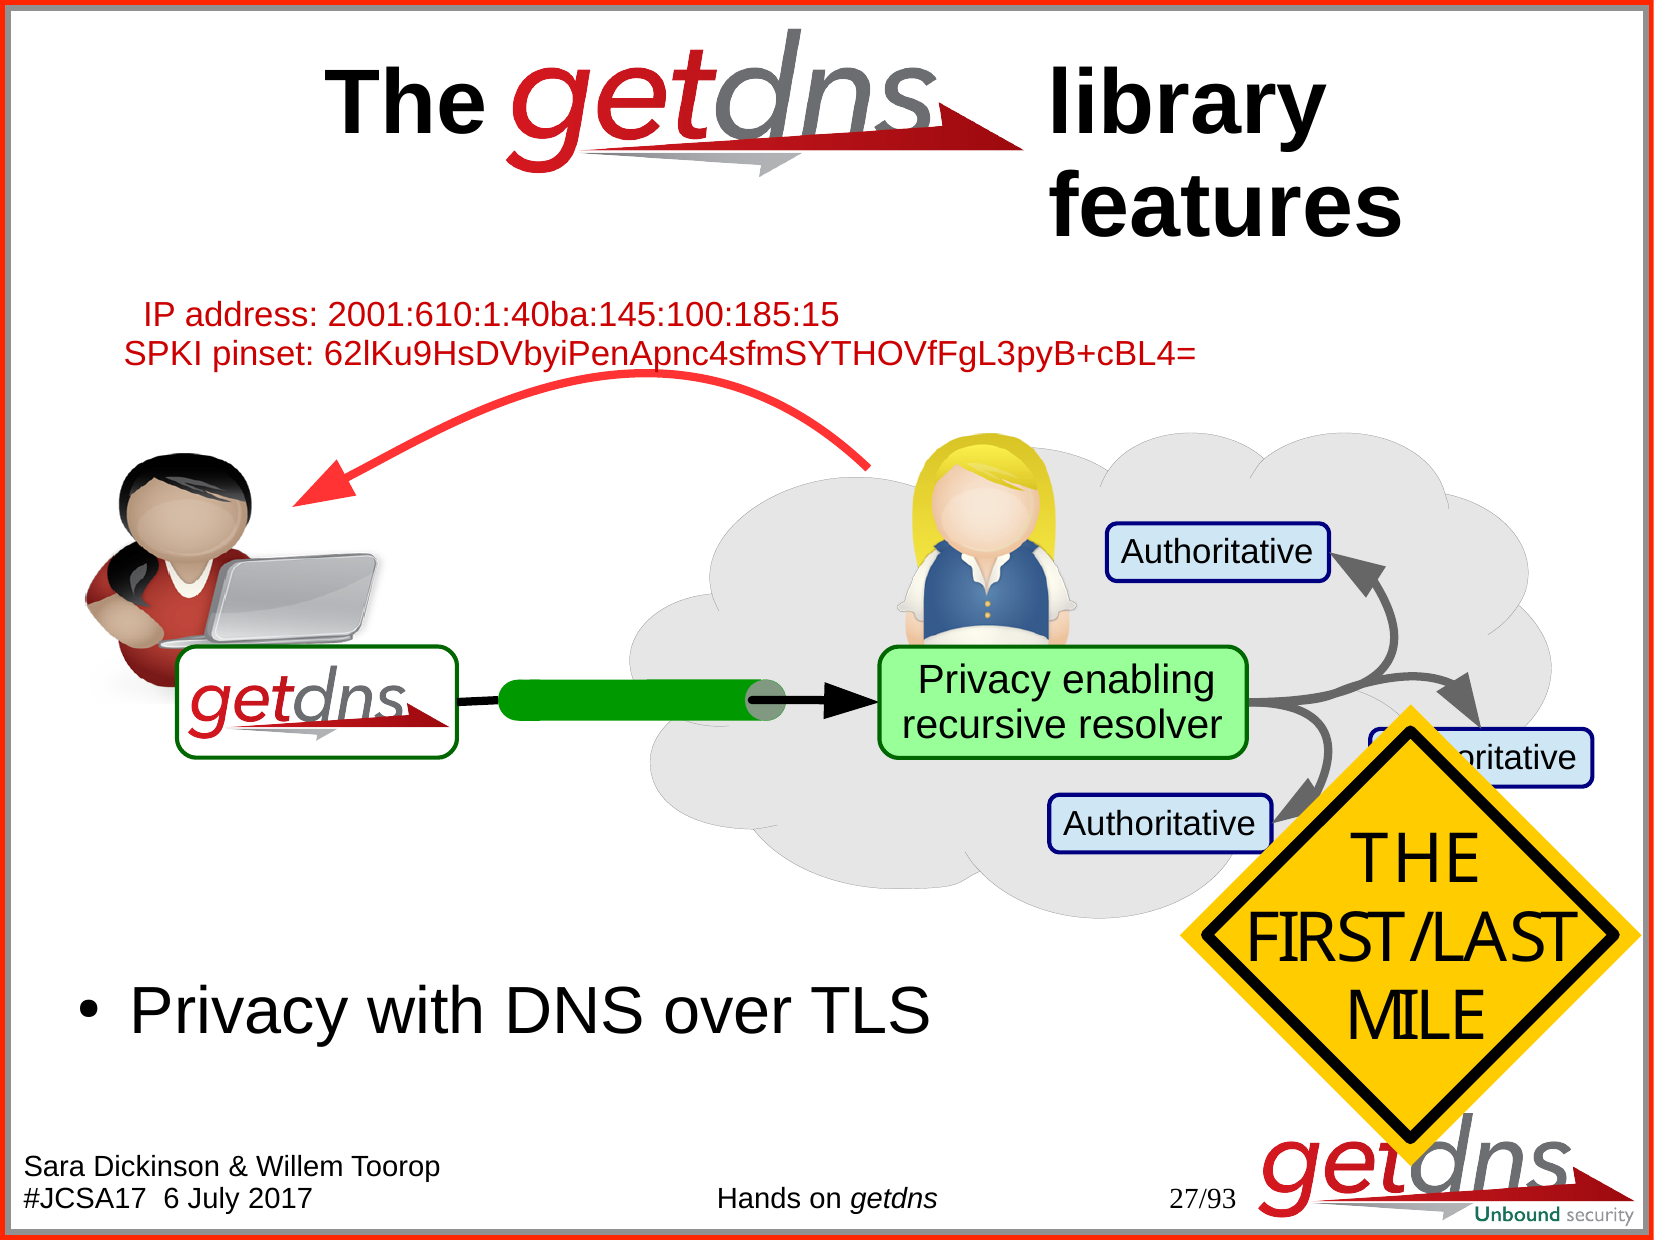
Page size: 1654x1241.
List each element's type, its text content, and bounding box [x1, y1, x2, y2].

list Privacy with DNS over TLS [59, 919, 1548, 1170]
title The library [324, 49, 1642, 257]
picture [59, 295, 1642, 1232]
text_box features [1048, 153, 1542, 256]
picture [496, 20, 1034, 49]
